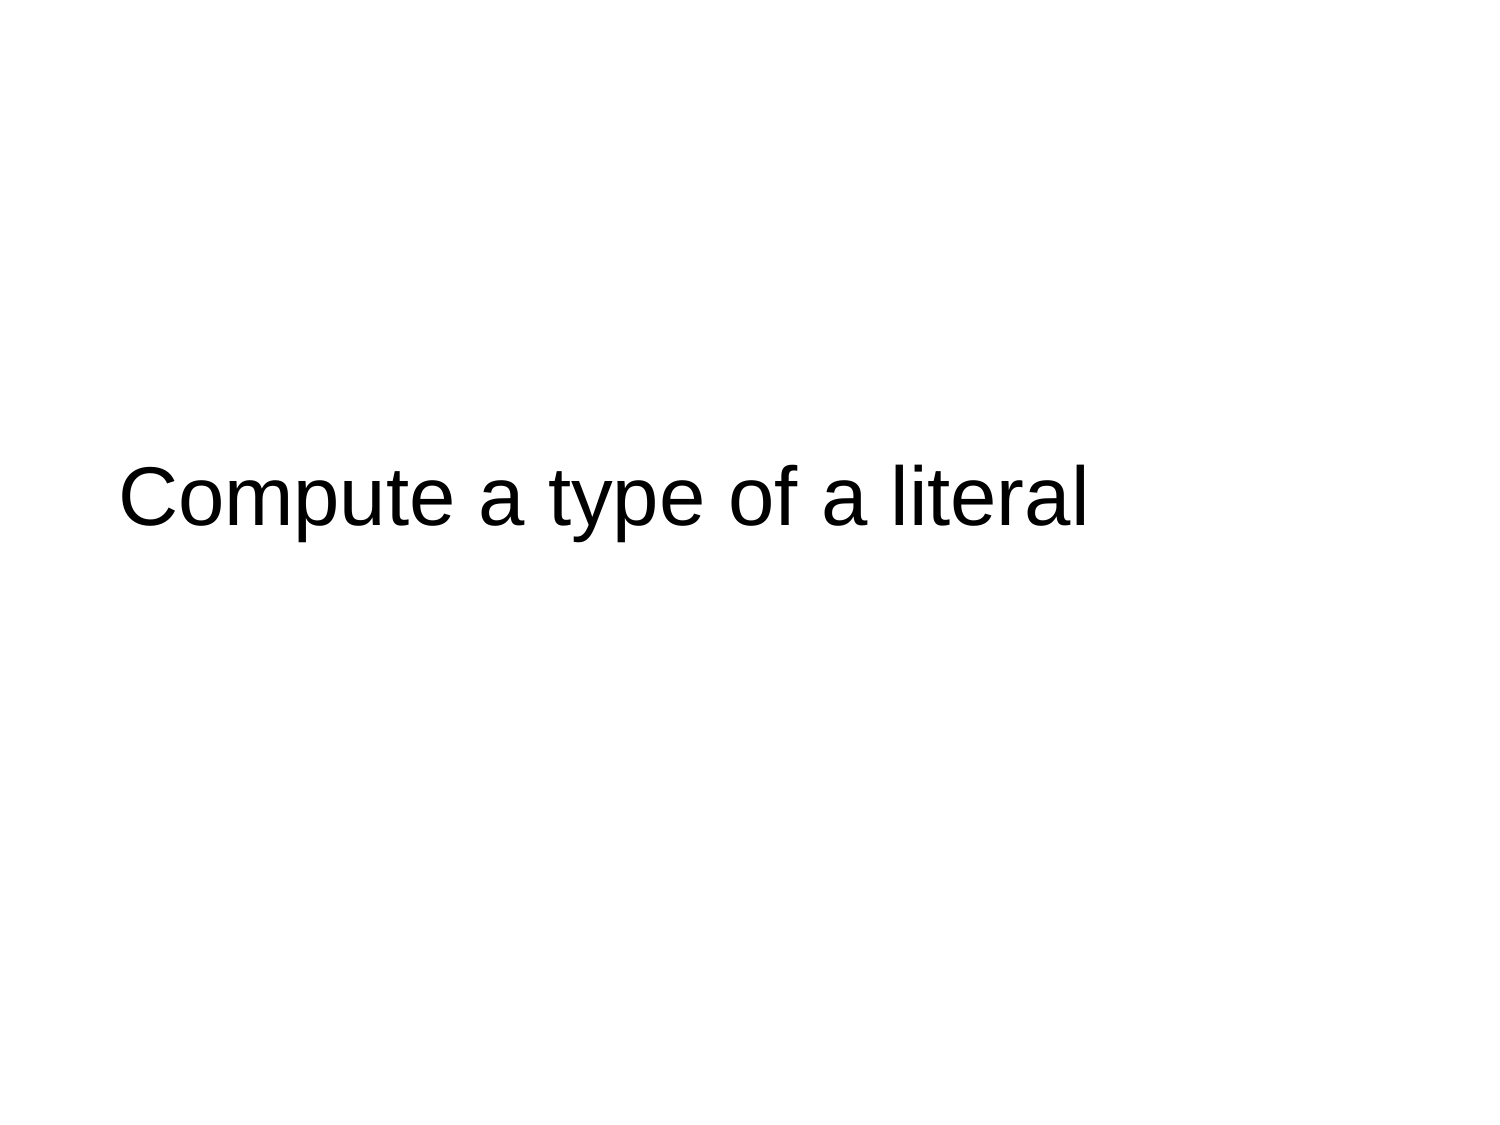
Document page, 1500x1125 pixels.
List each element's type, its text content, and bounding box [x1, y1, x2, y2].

title Compute a type of a literal [118, 402, 1469, 591]
